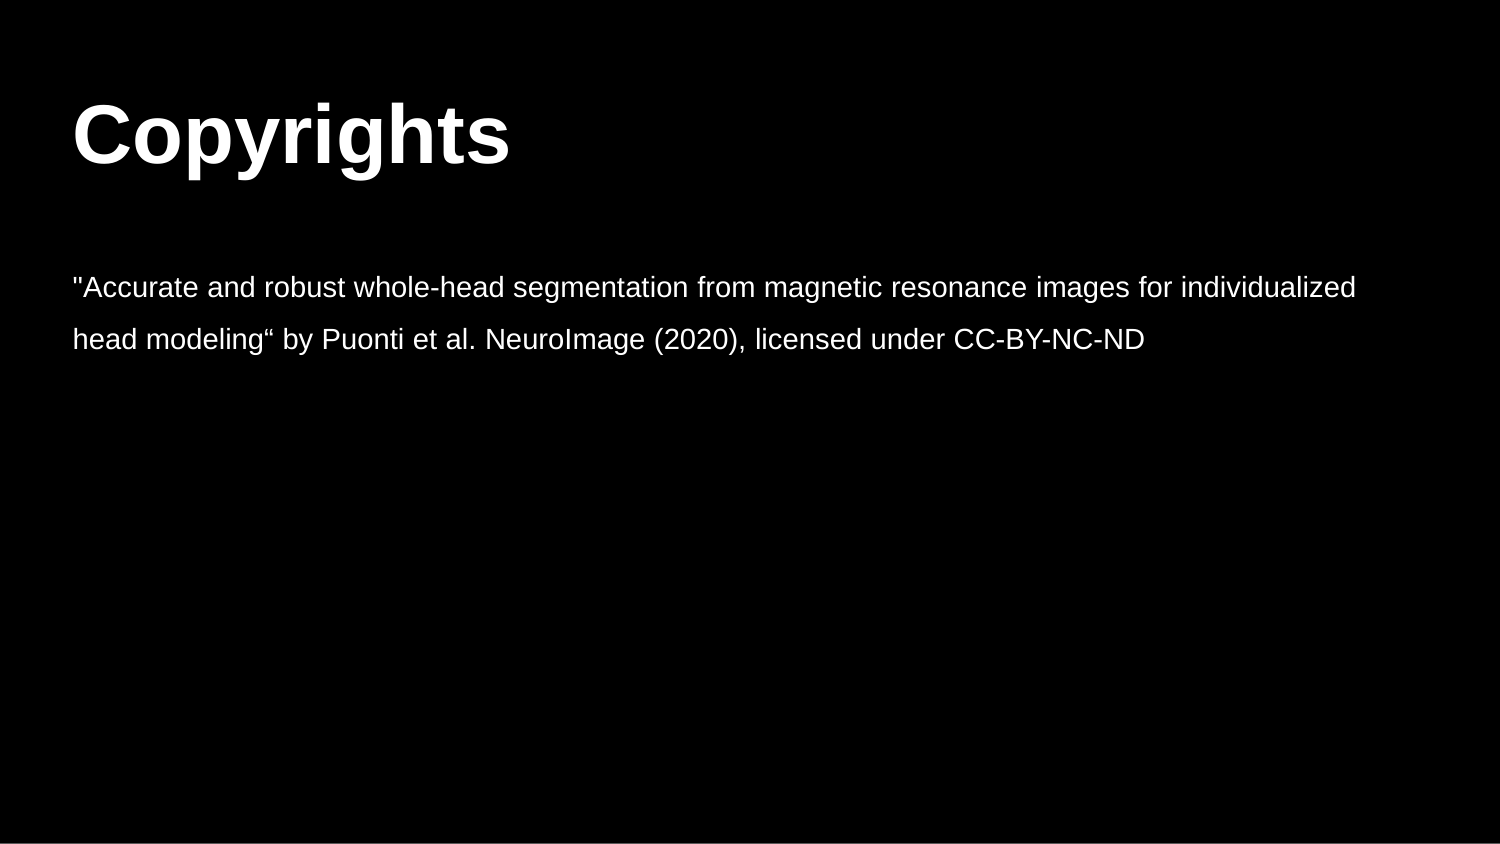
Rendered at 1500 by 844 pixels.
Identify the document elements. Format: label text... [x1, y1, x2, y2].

list "Accurate and robust whole-head segmentation from magnetic resonance images for individualized head modeling“ by Puonti et al. NeuroImage (2020), licensed under CC-BY-NC-ND [72, 250, 1417, 775]
list Copyrights [72, 80, 1417, 229]
